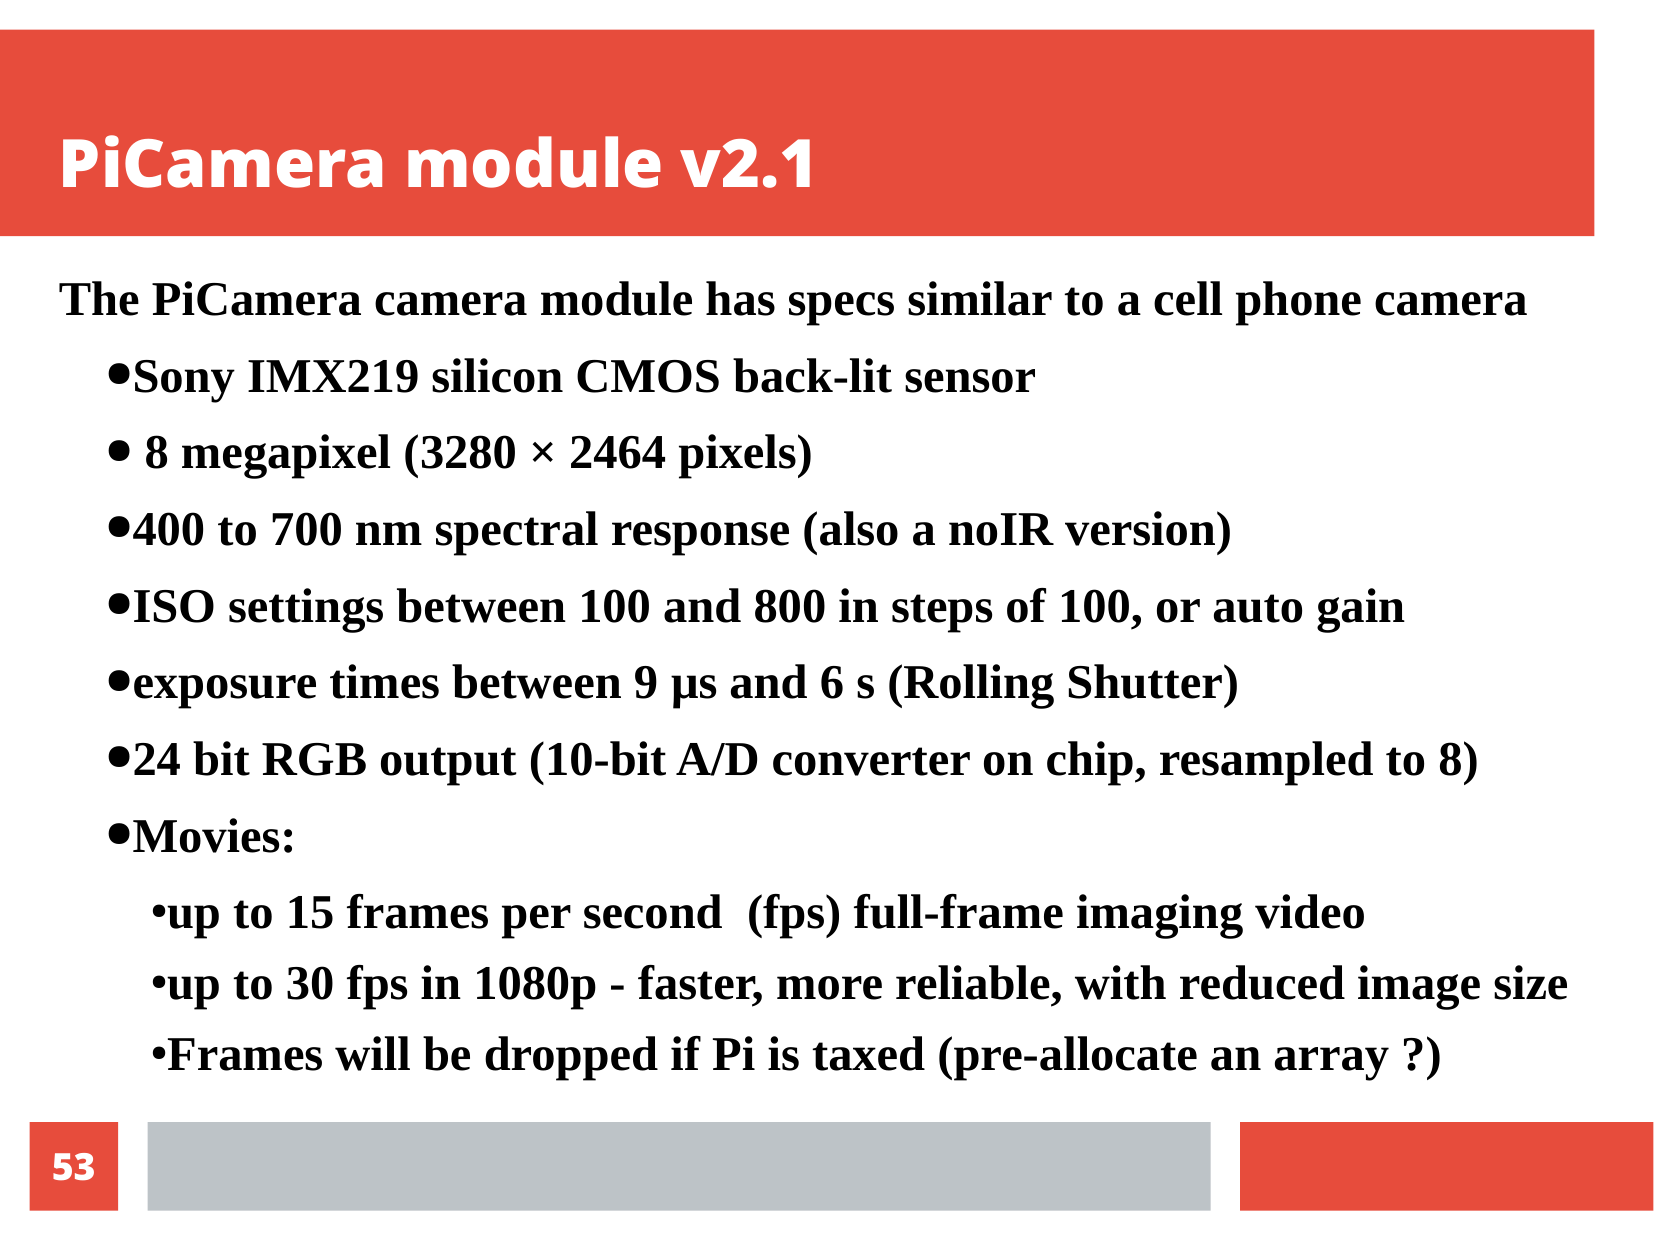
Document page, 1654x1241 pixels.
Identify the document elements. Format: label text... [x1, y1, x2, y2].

list The PiCamera camera module has specs similar to a cell phone camera Sony IMX219 silicon CMOS back-lit sensor 8 megapixel (3280 × 2464 pixels) 400 to 700 nm spectral response (also a noIR version) ISO settings between 100 and 800 in steps of 100, or auto gain exposure times between 9 μs and 6 s (Rolling Shutter) 24 bit RGB output (10-bit A/D converter on chip, resampled to 8) Movies: up to 15 frames per second (fps) full-frame imaging video up to 30 fps in 1080p - faster, more reliable, with reduced image size Frames will be dropped if Pi is taxed (pre-allocate an array ?) [59, 272, 1606, 1095]
title PiCamera module v2.1 [59, 59, 1595, 207]
